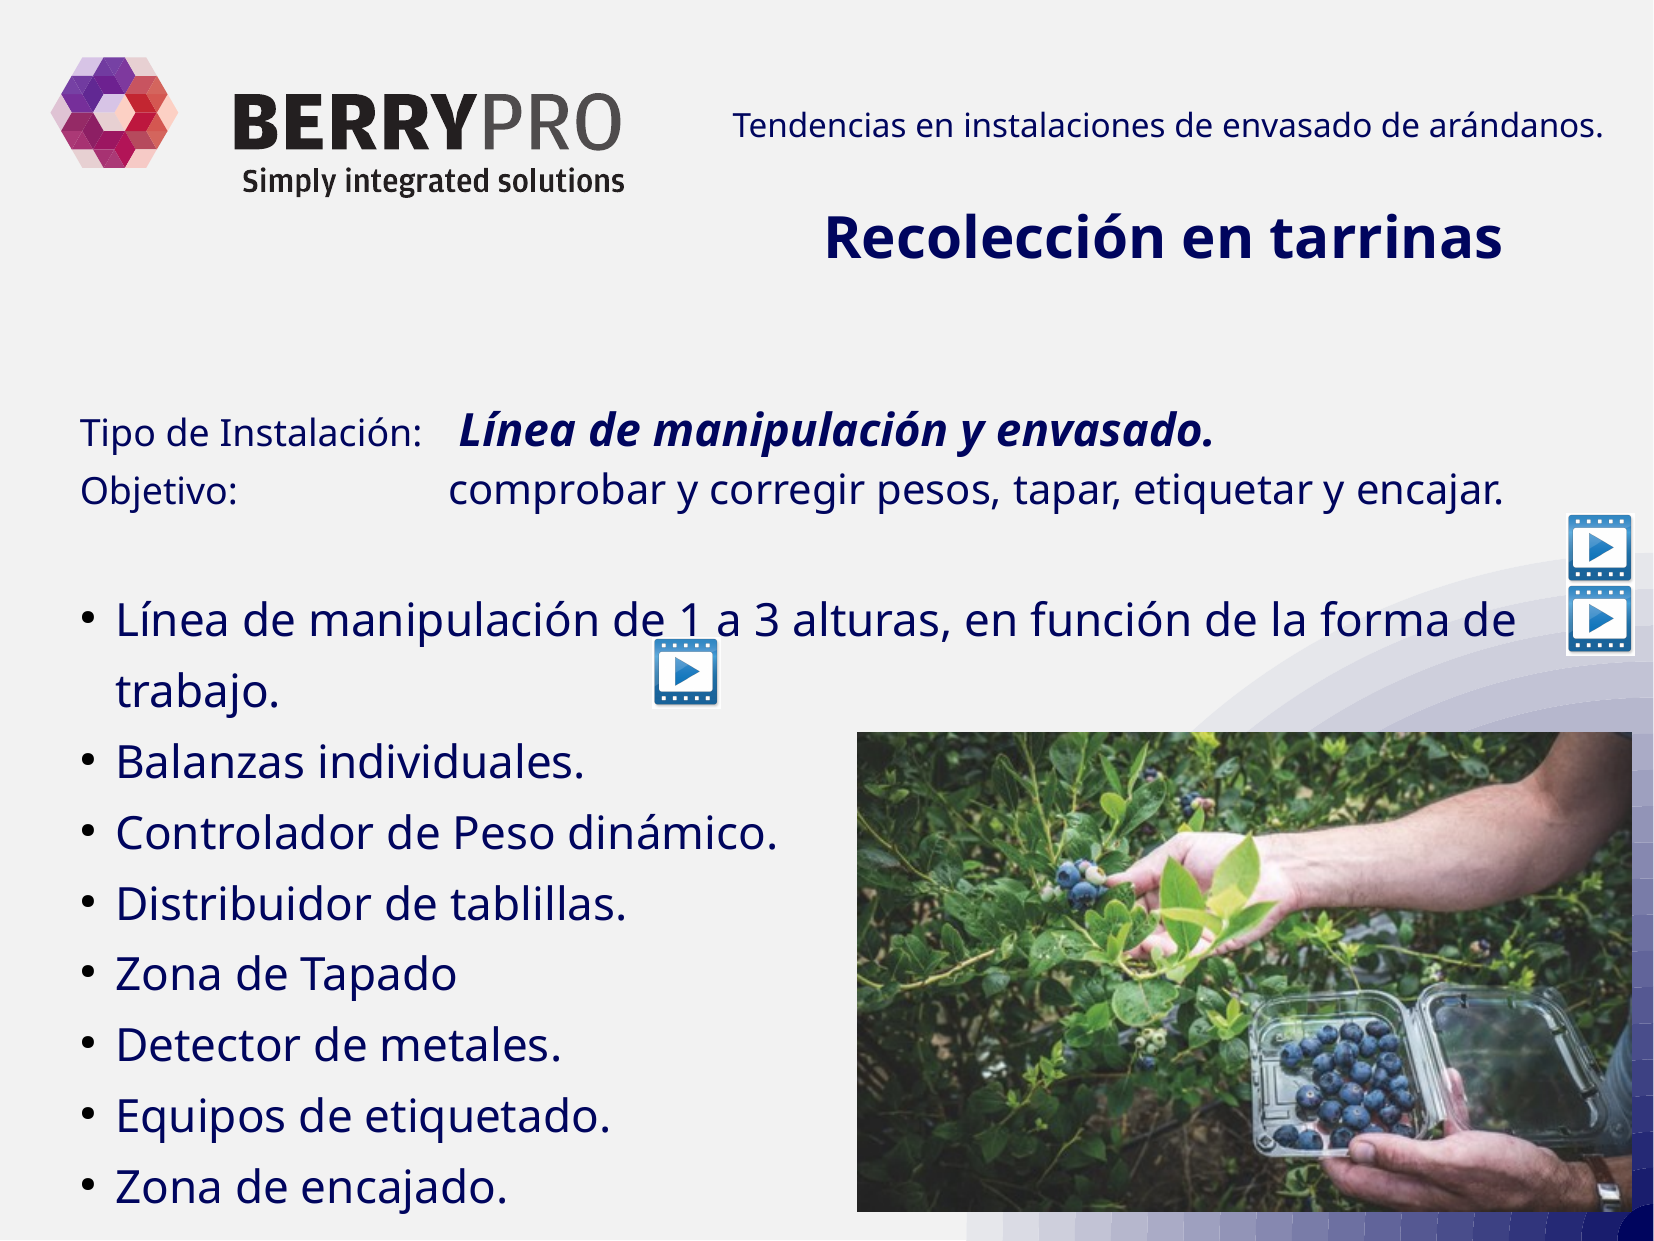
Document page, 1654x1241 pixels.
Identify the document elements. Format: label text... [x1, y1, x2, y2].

picture [857, 732, 1632, 1212]
picture [1566, 513, 1635, 656]
picture [35, 0, 638, 355]
text_box Tipo de Instalación: Línea de manipulación y envasado. Objetivo: comprobar y corregir pesos, tapar, etiquetar y encajar. Línea de manipulación de 1 a 3 alturas, en función de la forma de trabajo. Balanzas individuales. Controlador de Peso dinámico. Distribuidor de tablillas. Zona de Tapado Detector de metales. Equipos de etiquetado. Zona de encajado. [64, 389, 1589, 1203]
picture [652, 637, 721, 709]
text_box Recolección en tarrinas [755, 188, 1571, 344]
text_box Tendencias en instalaciones de envasado de arándanos. [578, 94, 1654, 166]
